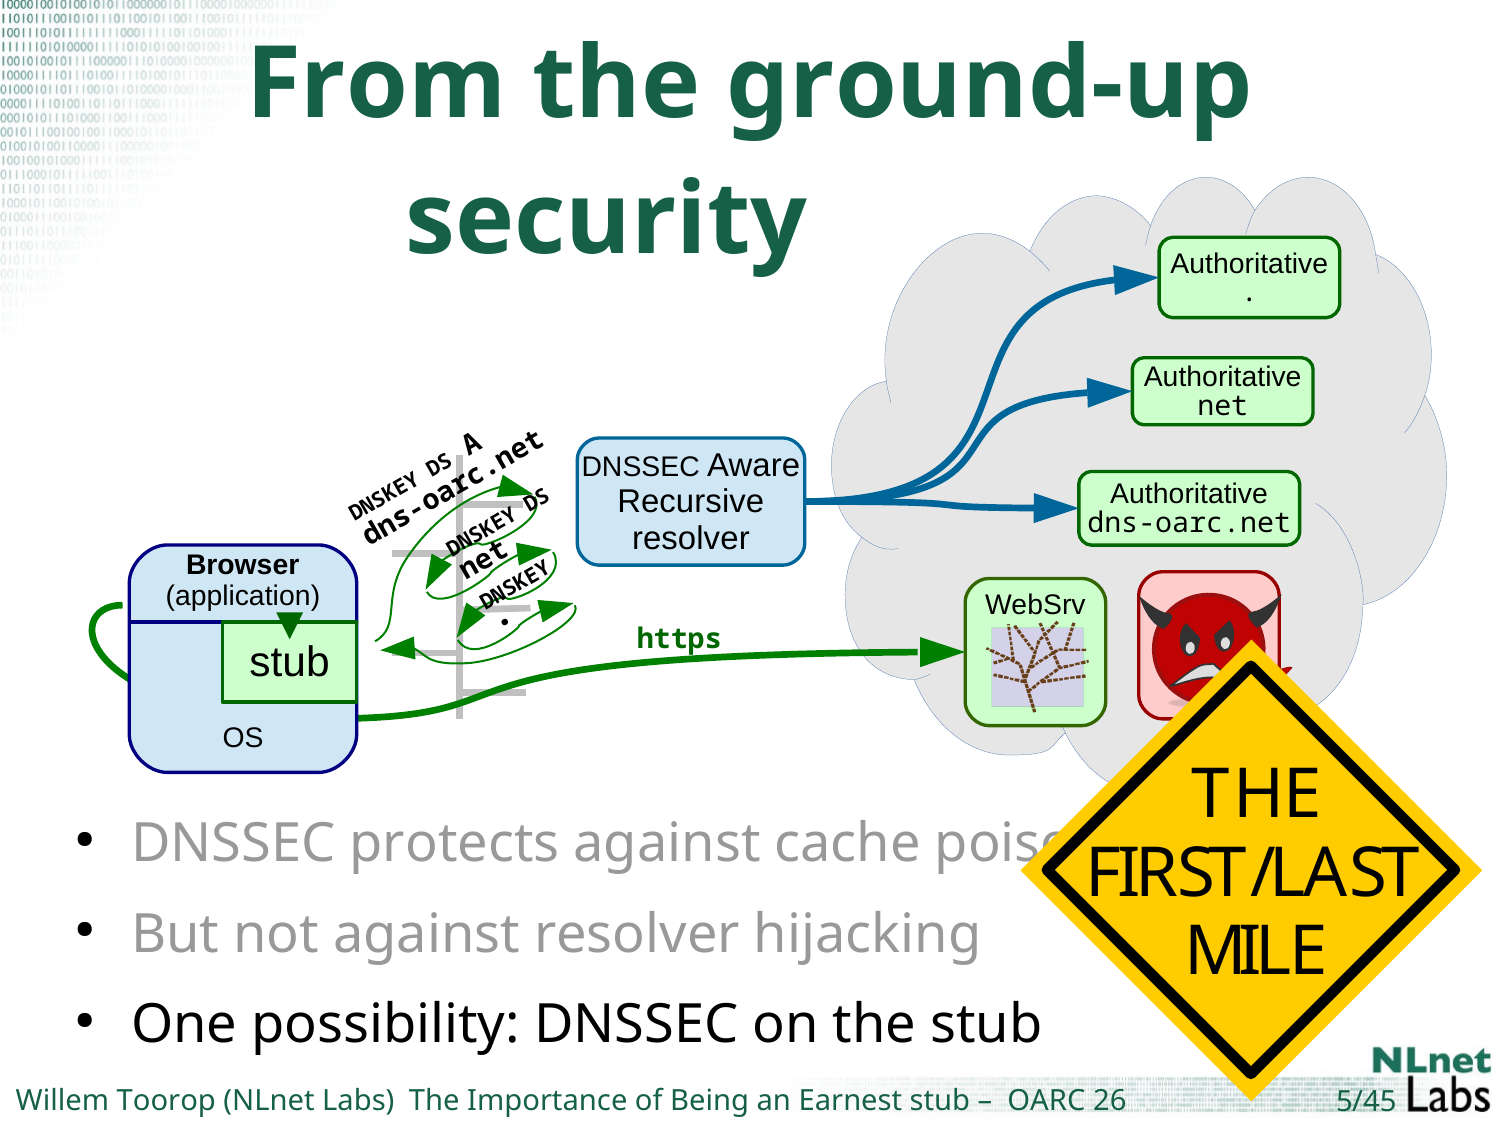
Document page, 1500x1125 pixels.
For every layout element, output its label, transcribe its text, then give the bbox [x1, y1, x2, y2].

list DNSSEC protects against cache poisoning But not against resolver hijacking One possibility: DNSSEC on the stub [75, 803, 1020, 1088]
picture [0, 0, 1492, 1124]
title From the ground-up security [75, 31, 1425, 263]
picture [957, 1096, 966, 1108]
